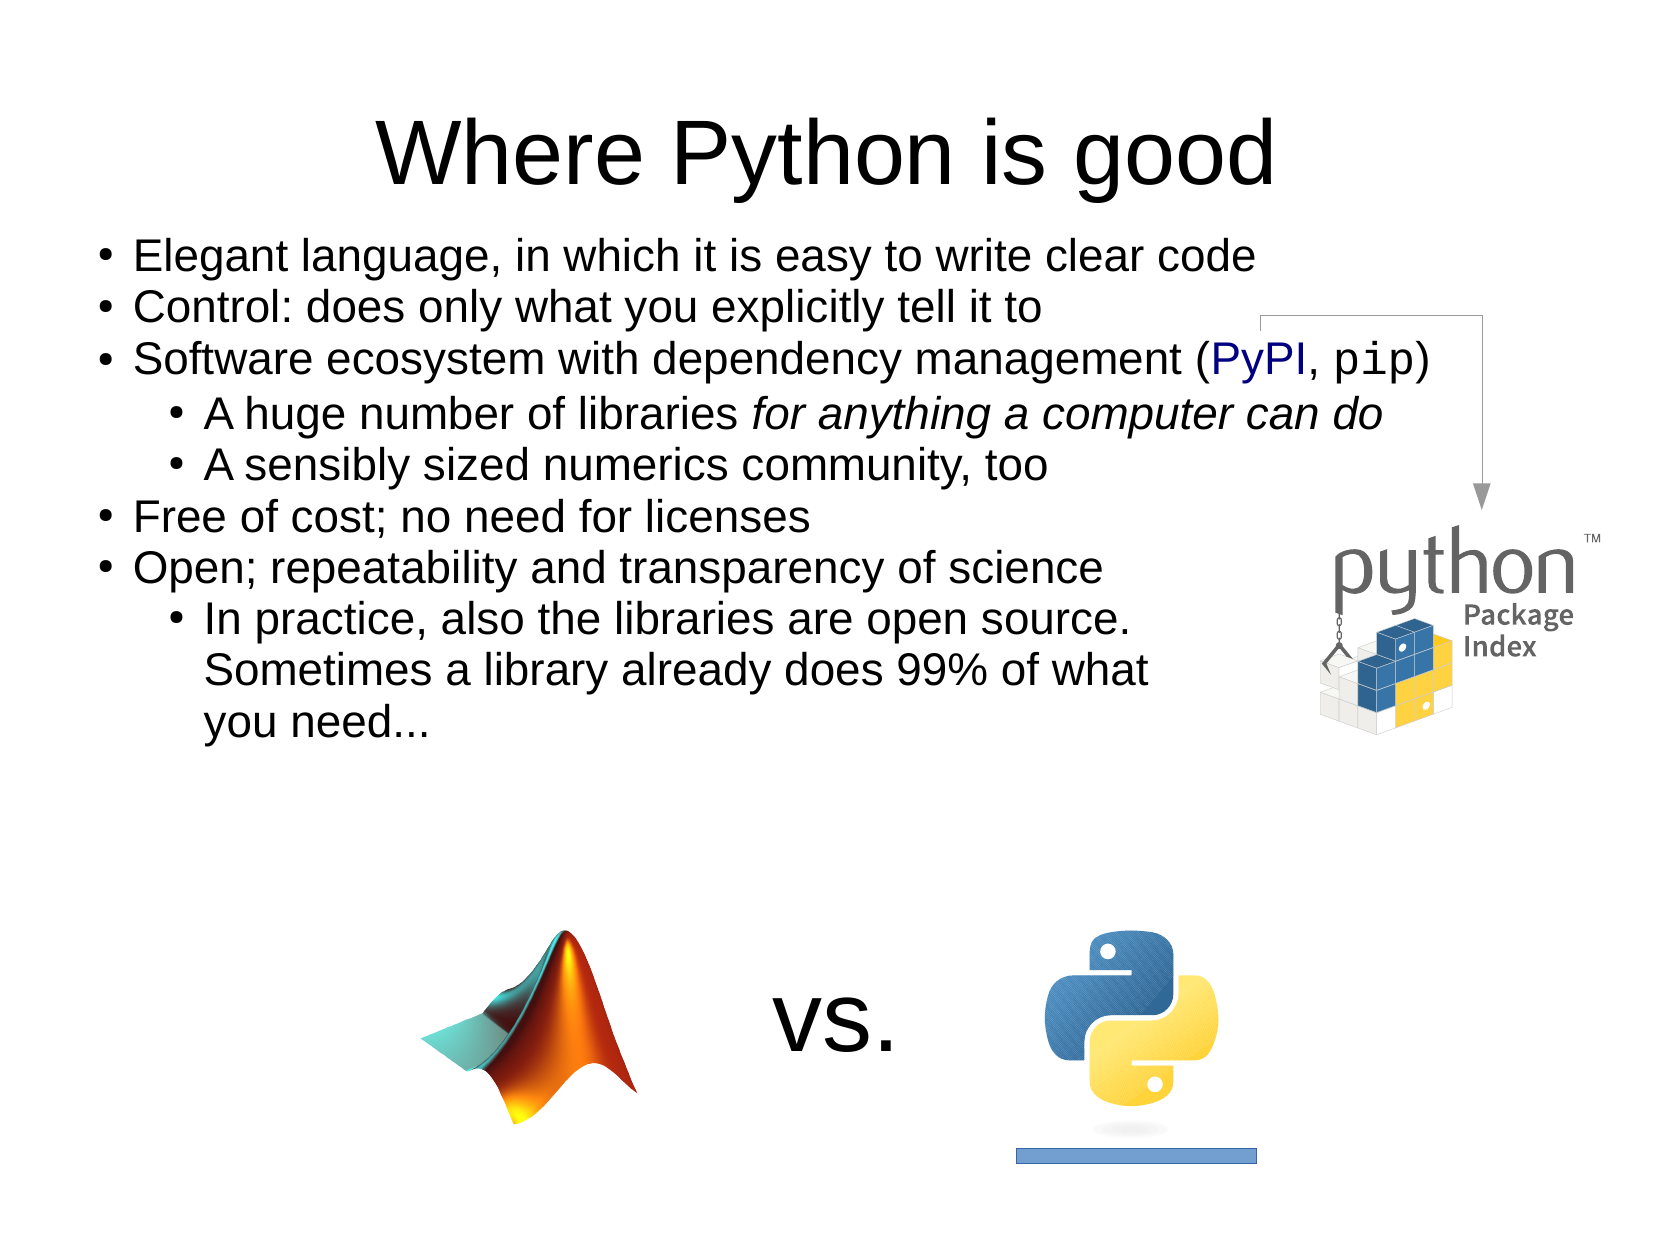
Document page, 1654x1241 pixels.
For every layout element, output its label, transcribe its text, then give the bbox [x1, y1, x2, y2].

text_box vs. [758, 953, 916, 1081]
picture [1320, 525, 1601, 736]
picture [420, 929, 638, 1126]
text_box Elegant language, in which it is easy to write clear code Control: does only what you explicitly tell it to Software ecosystem with dependency management (PyPI, pip) A huge number of libraries for anything a computer can do A sensibly sized numerics community, too Free of cost; no need for licenses Open; repeatability and transparency of science In practice, also the libraries are open source. Sometimes a library already does 99% of what you need... [82, 222, 1561, 790]
text_box [1016, 1148, 1257, 1164]
picture [1044, 930, 1231, 1148]
title Where Python is good [82, 49, 1571, 257]
